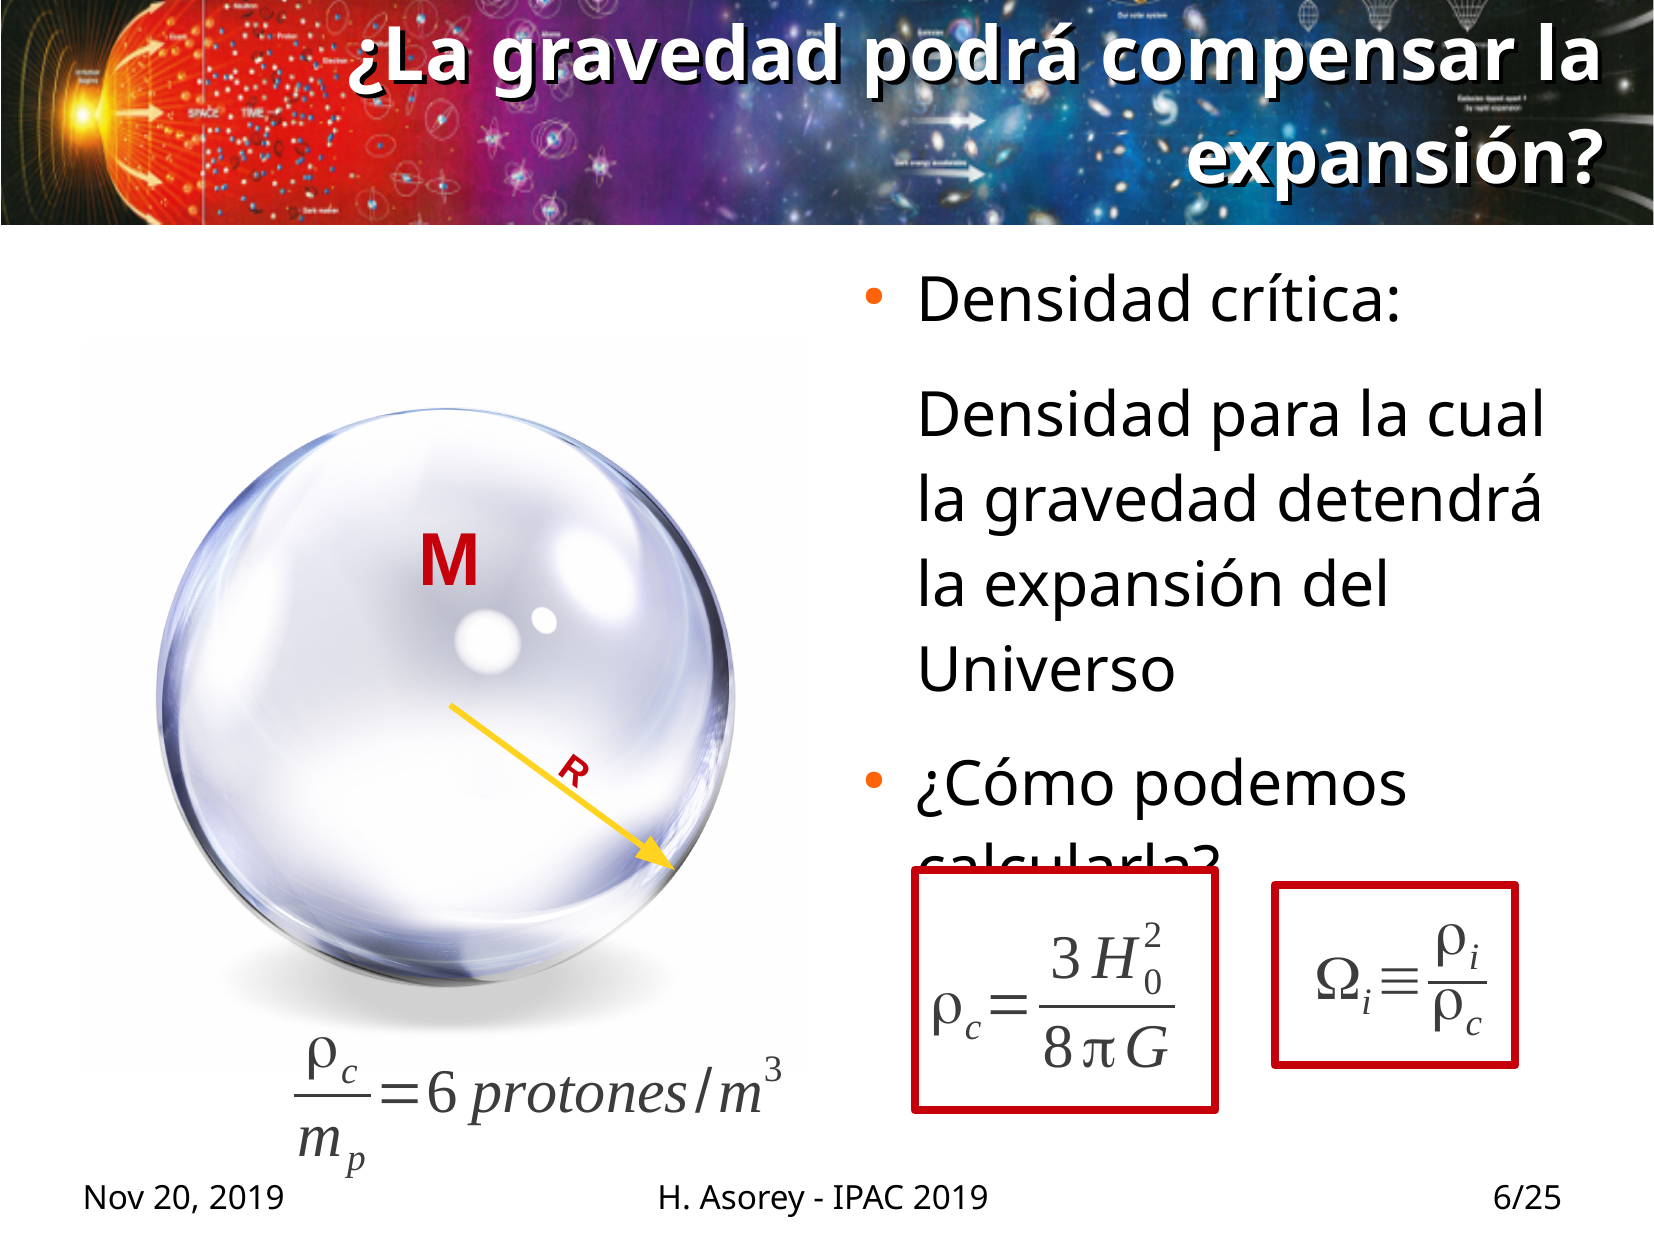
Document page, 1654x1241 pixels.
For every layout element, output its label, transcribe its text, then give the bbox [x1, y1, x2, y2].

picture [82, 341, 809, 1069]
text_box [915, 870, 1216, 1111]
picture [1, 0, 1654, 225]
text_box M [403, 510, 496, 609]
chart [285, 1035, 790, 1178]
title ¿La gravedad podrá compensar la expansión? [45, 15, 1606, 191]
text_box [1275, 885, 1516, 1066]
list Densidad crítica: Densidad para la cual la gravedad detendrá la expansión del Universo ¿Cómo podemos calcularla? [845, 255, 1572, 1156]
chart [1308, 921, 1497, 1043]
chart [924, 915, 1184, 1080]
